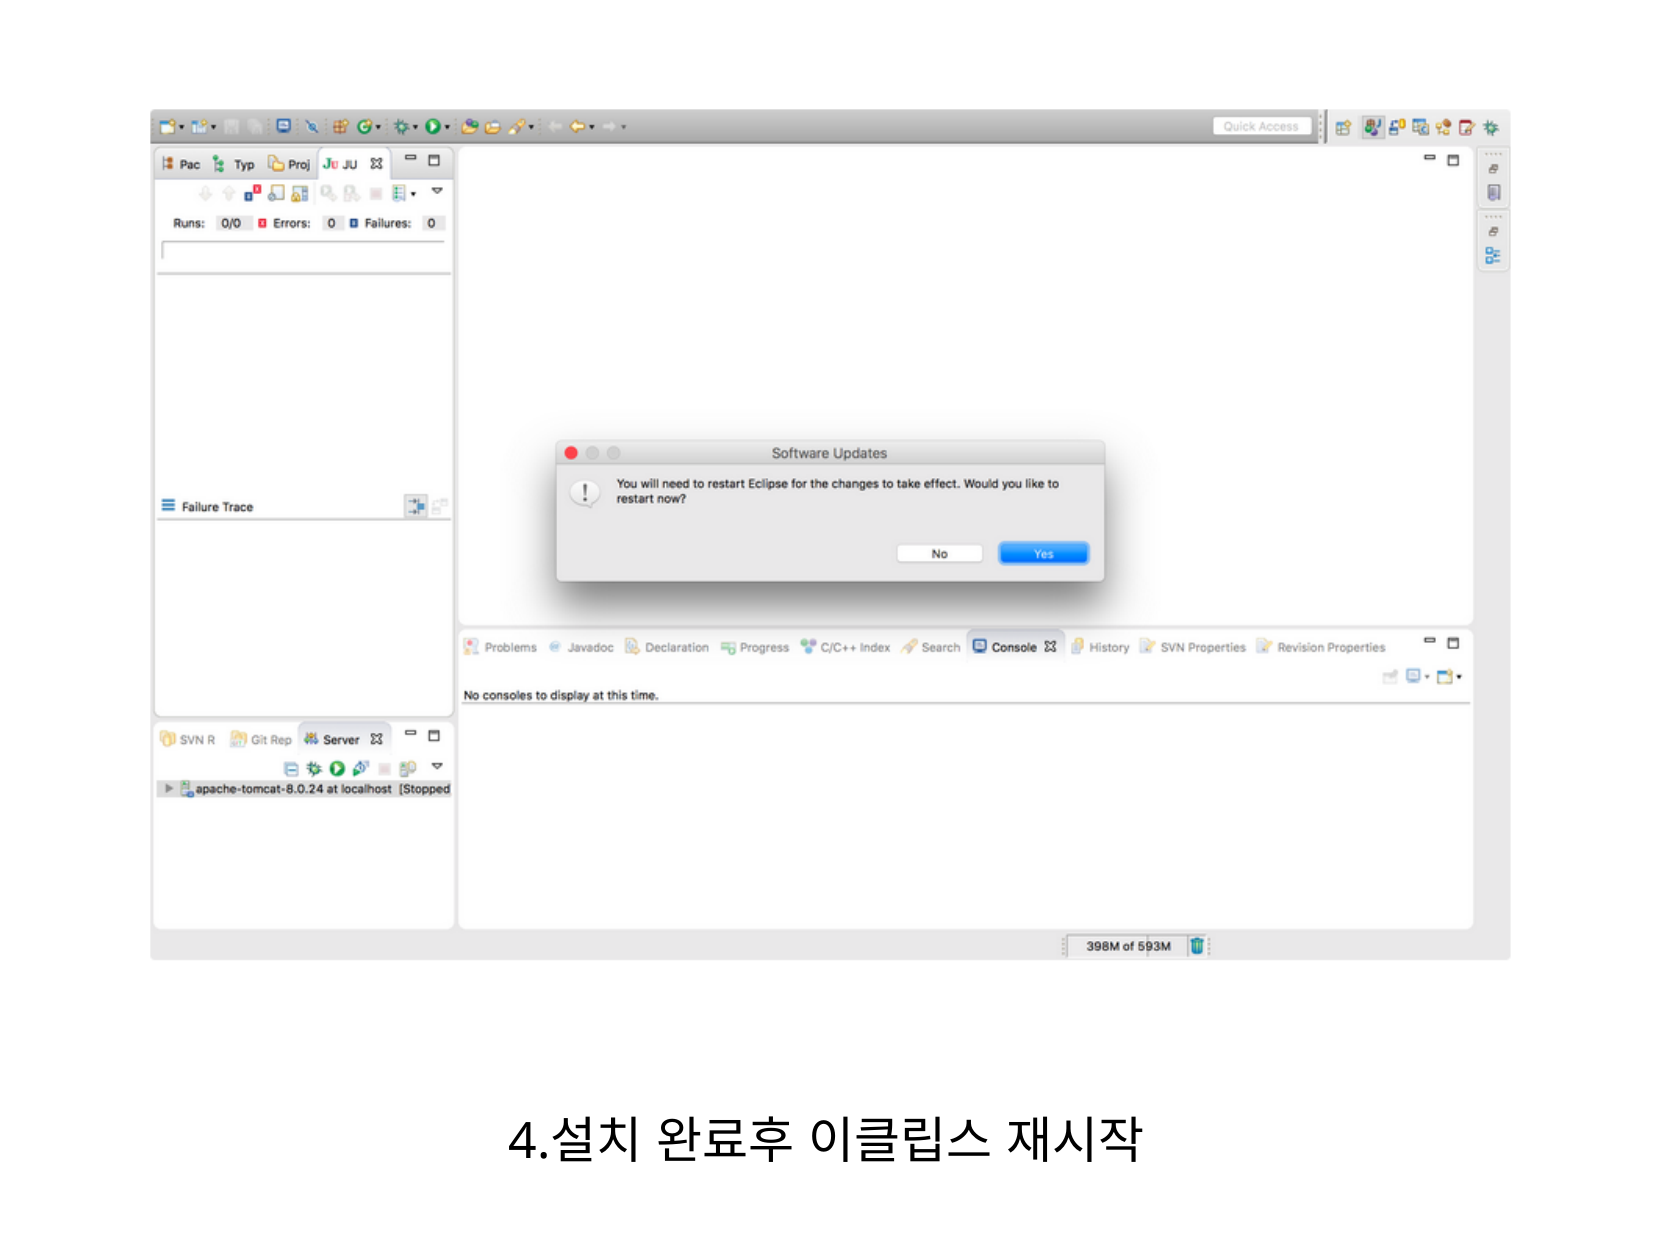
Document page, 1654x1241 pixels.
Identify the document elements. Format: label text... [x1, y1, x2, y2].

picture [149, 108, 1514, 965]
title 4.설치 완료후 이클립스 재시작 [82, 1033, 1571, 1241]
